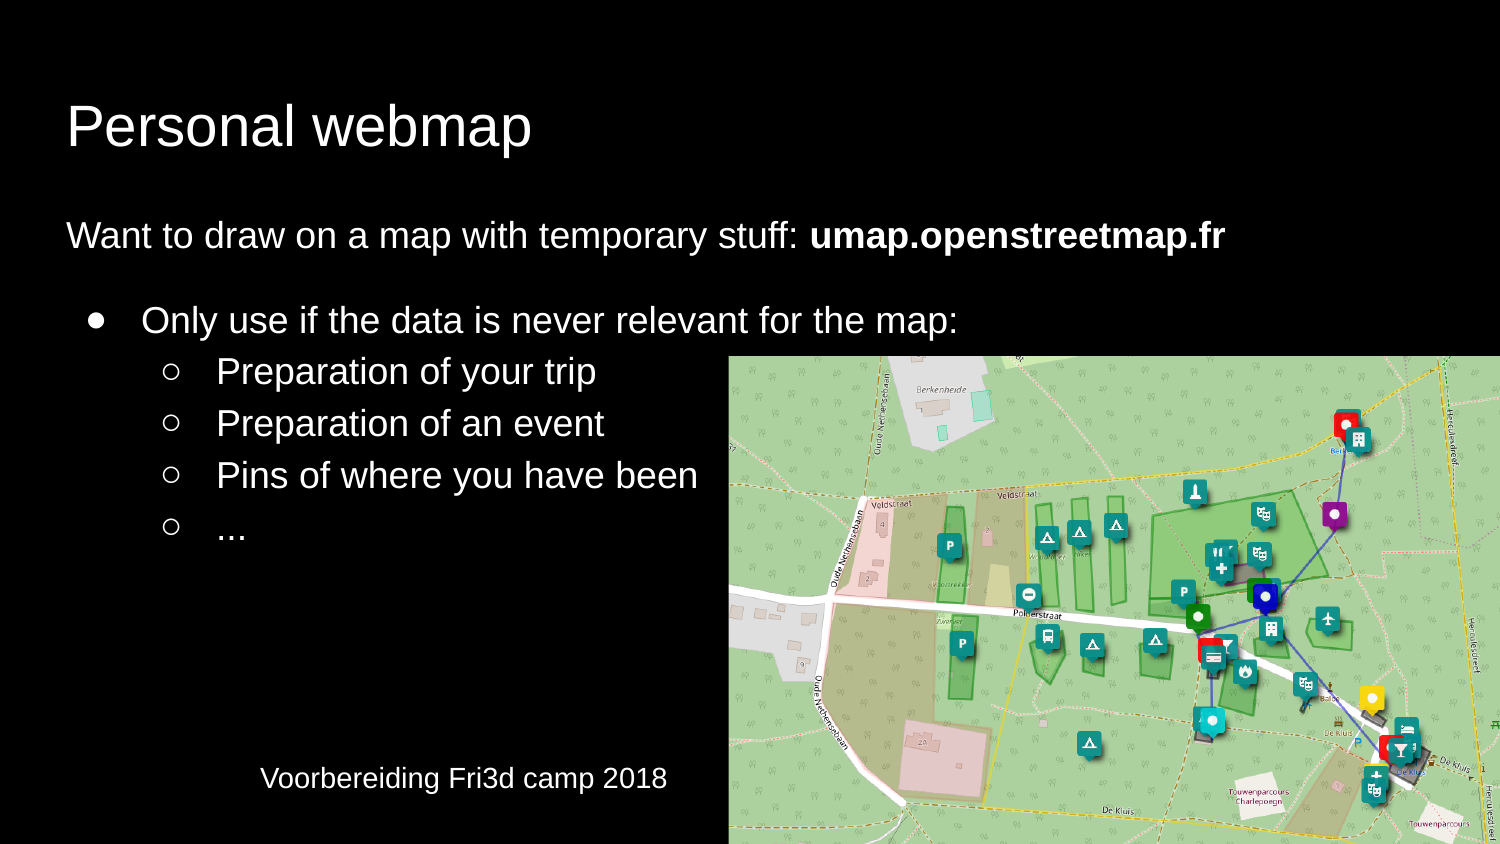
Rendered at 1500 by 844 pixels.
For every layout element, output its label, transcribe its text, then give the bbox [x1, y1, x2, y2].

picture [728, 356, 1500, 844]
text_box Voorbereiding Fri3d camp 2018 [245, 744, 729, 799]
list Want to draw on a map with temporary stuff: umap.openstreetmap.fr Only use if the data is never relevant for the map: Preparation of your trip Preparation of an event Pins of where you have been ... [51, 189, 1449, 750]
title Personal webmap [51, 72, 1449, 167]
